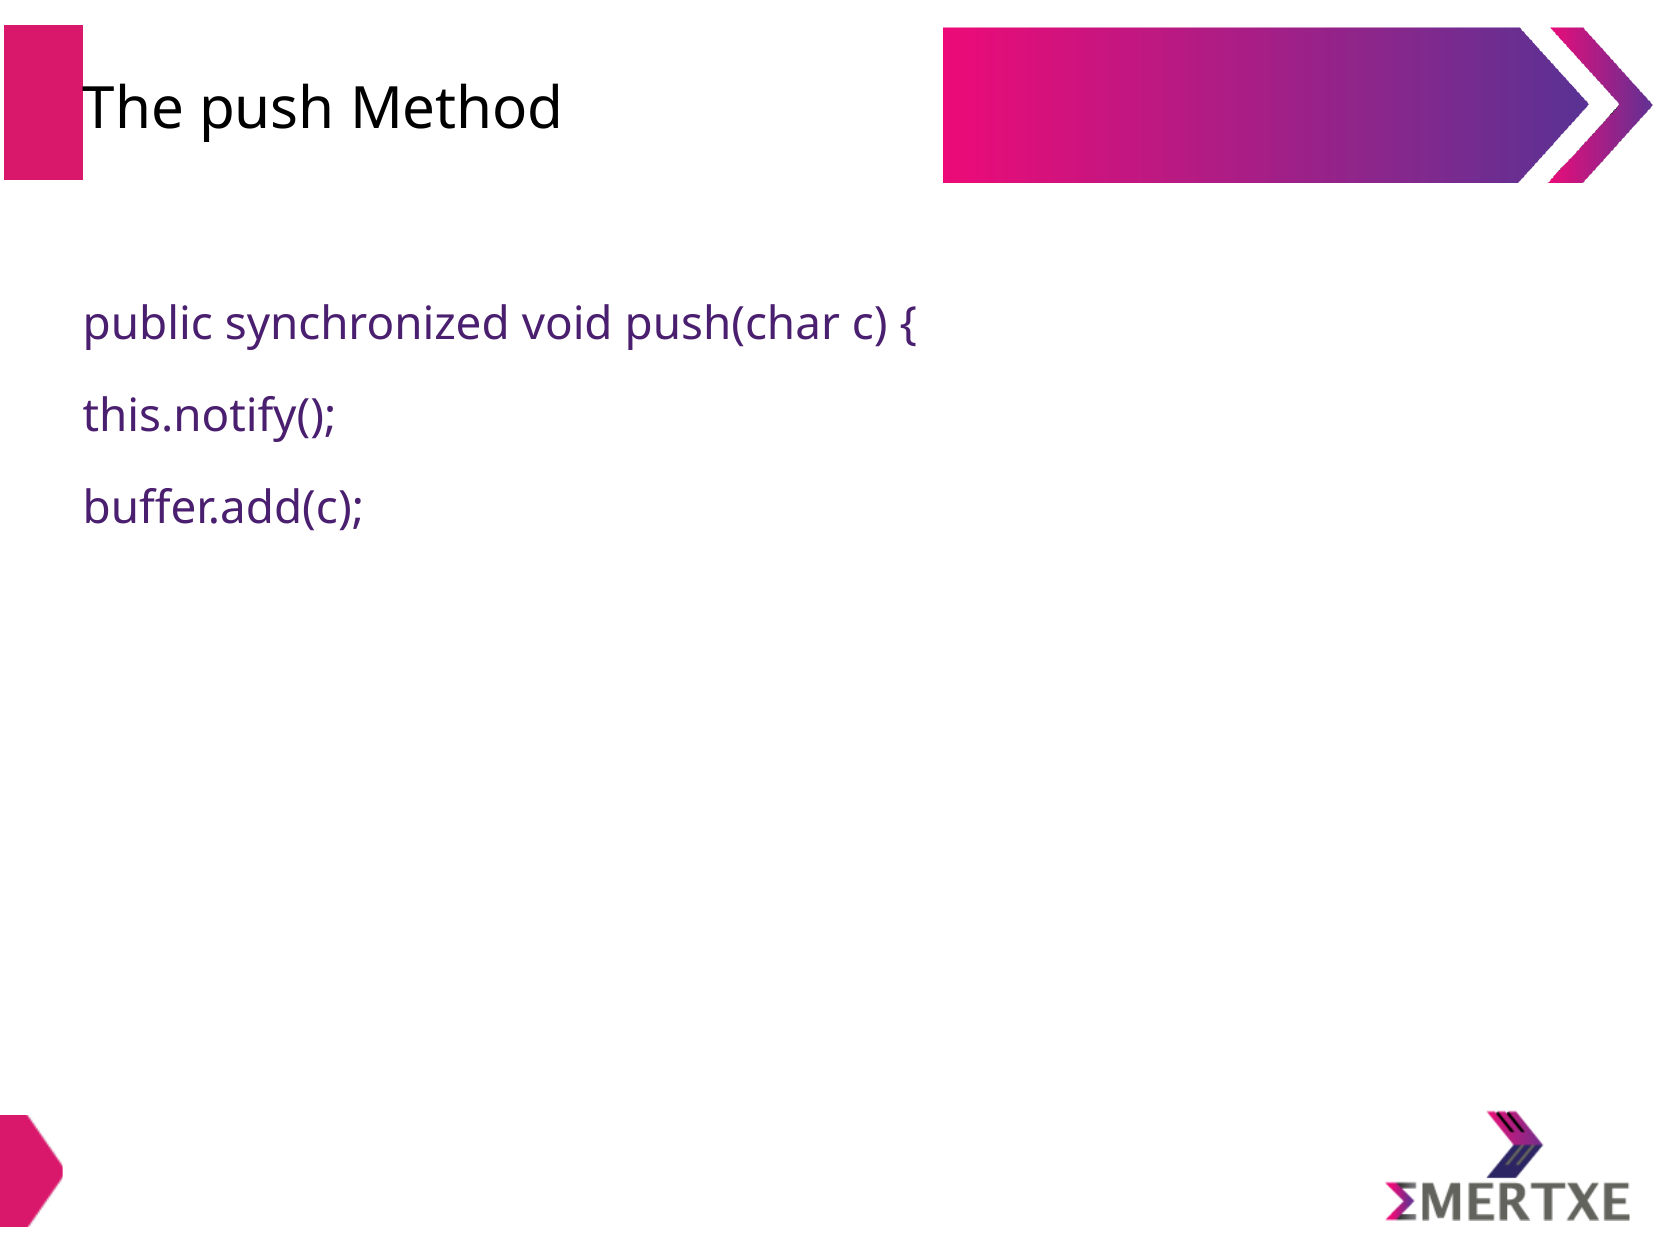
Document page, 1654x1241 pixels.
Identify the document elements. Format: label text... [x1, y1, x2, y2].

picture [1385, 1107, 1631, 1221]
list public synchronized void push(char c) { this.notify(); buffer.add(c); [82, 290, 1571, 1010]
title The push Method [82, 2, 1571, 210]
picture [1571, 27, 1653, 183]
